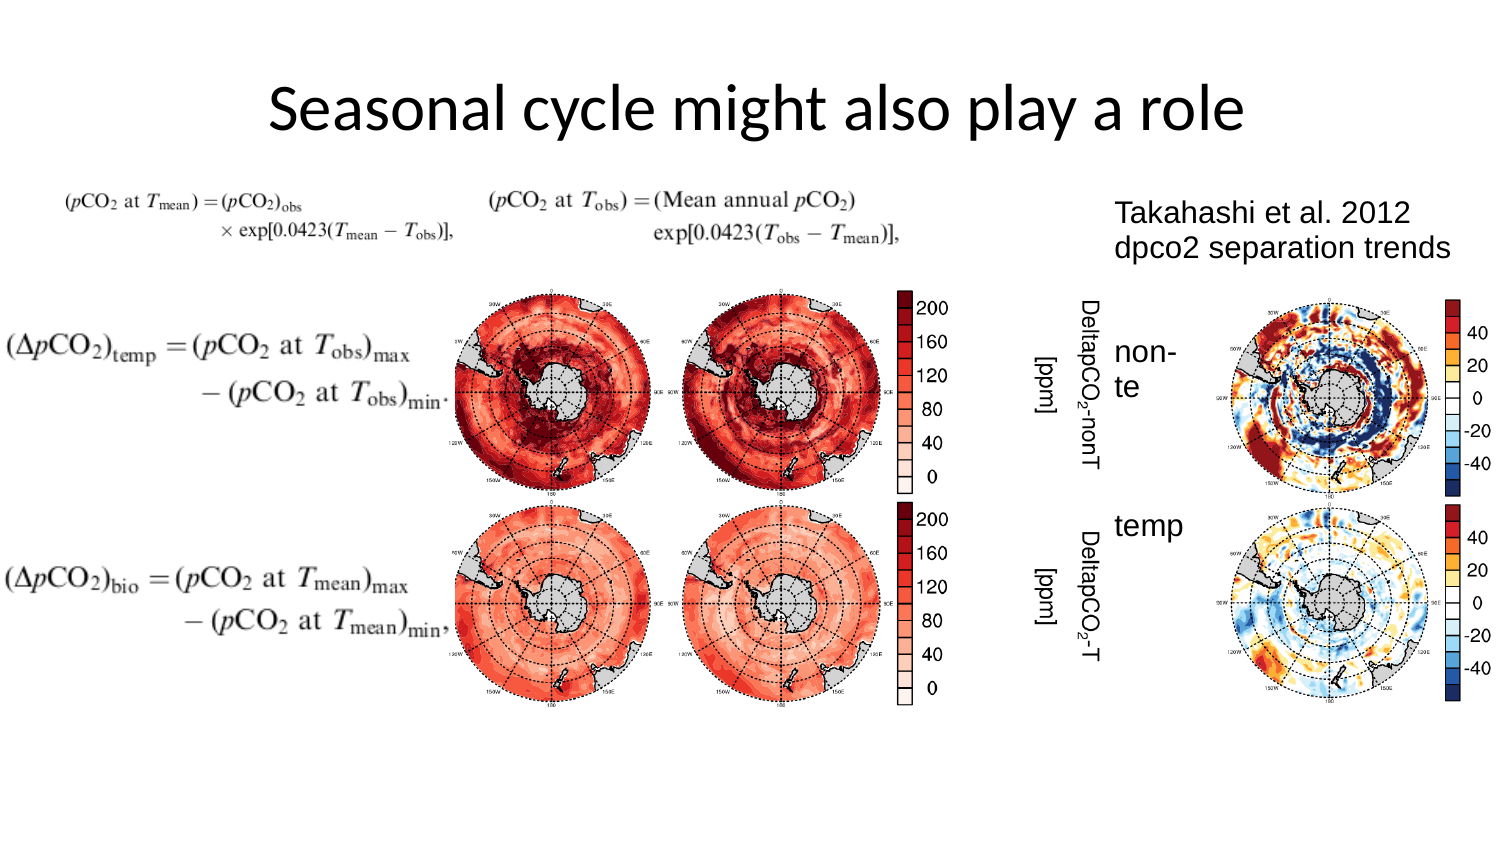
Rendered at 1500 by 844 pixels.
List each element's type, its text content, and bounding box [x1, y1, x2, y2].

text_box Takahashi et al. 2012 dpco2 separation trends non- te temp [1099, 187, 1500, 639]
picture [485, 185, 906, 253]
title Seasonal cycle might also play a role [0, 33, 1500, 175]
picture [0, 287, 1500, 709]
picture [65, 188, 456, 248]
